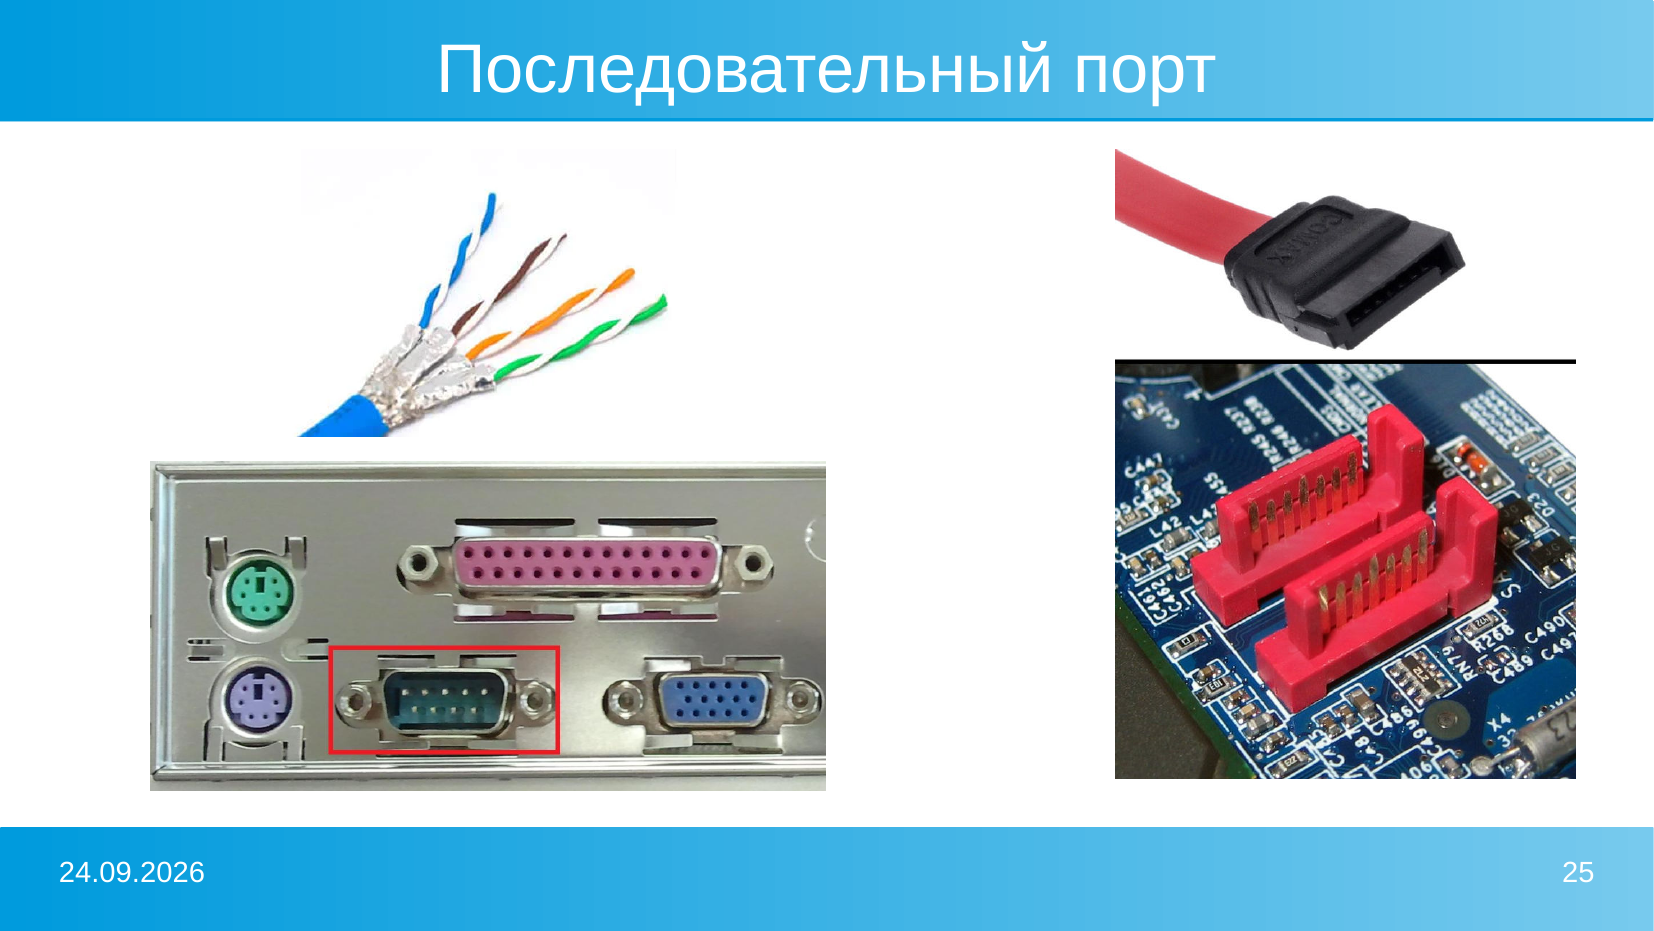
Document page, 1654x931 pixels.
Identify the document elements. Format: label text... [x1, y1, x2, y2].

title Последовательный порт [59, 29, 1595, 108]
picture [1115, 149, 1576, 779]
picture [150, 461, 826, 791]
picture [169, 149, 804, 437]
